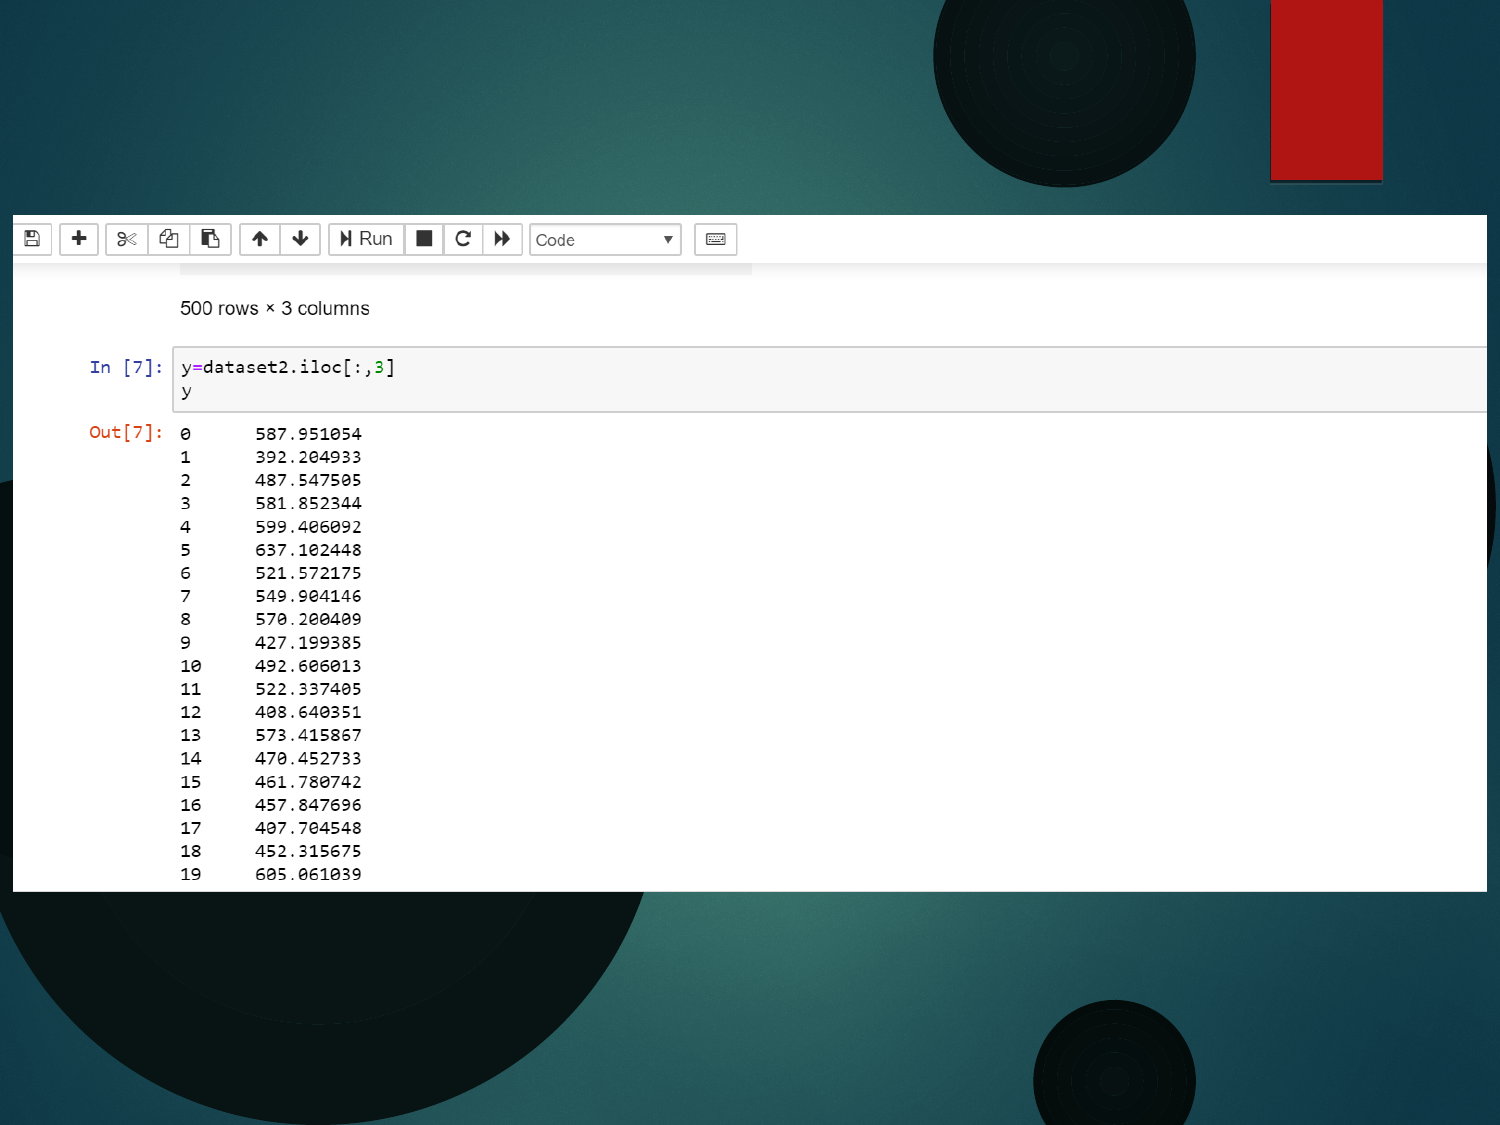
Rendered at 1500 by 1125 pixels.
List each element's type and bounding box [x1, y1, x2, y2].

picture [13, 215, 1487, 892]
